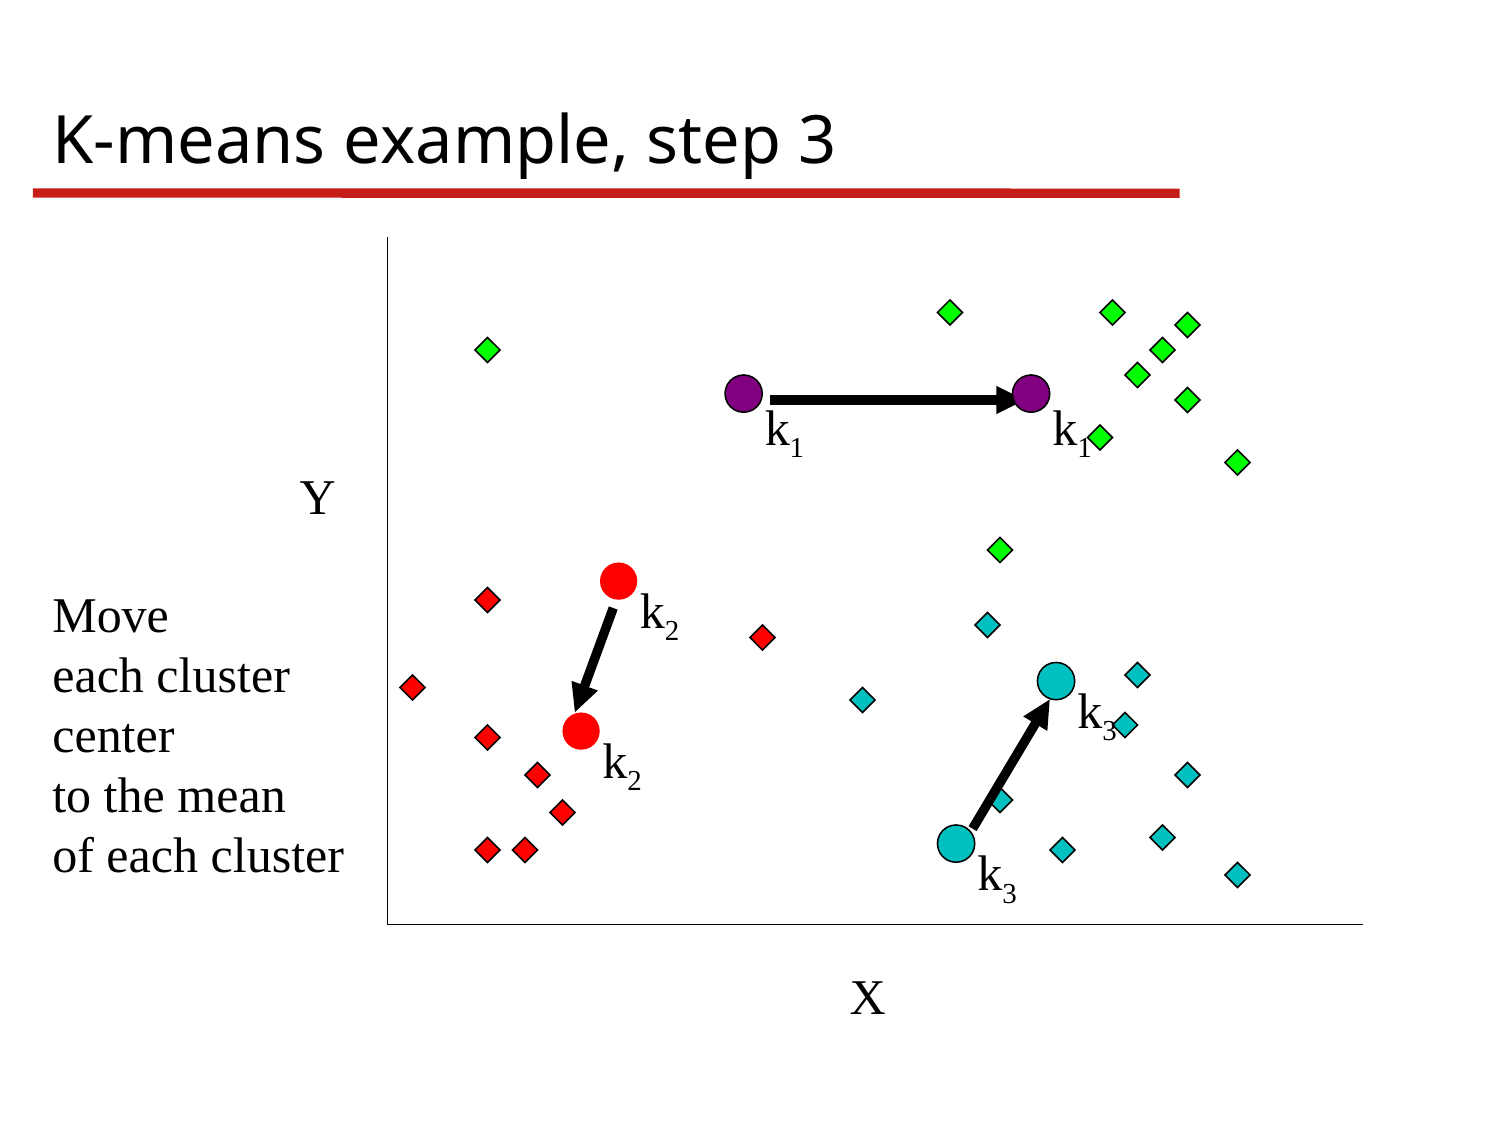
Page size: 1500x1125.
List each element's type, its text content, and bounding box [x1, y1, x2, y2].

text_box [1012, 374, 1049, 413]
text_box [1174, 387, 1201, 413]
text_box [474, 724, 501, 751]
text_box [974, 612, 1000, 638]
text_box [1050, 837, 1075, 863]
text_box K-means example, step 3 [37, 75, 913, 185]
text_box [1149, 824, 1176, 850]
text_box [987, 537, 1013, 563]
text_box [474, 337, 501, 363]
text_box [749, 624, 775, 651]
text_box [937, 824, 974, 863]
text_box [725, 374, 761, 413]
text_box [1174, 762, 1201, 788]
text_box k3 [962, 837, 1050, 913]
text_box [1124, 362, 1150, 388]
text_box k3 [1062, 675, 1150, 750]
text_box [1224, 449, 1251, 475]
text_box k2 [587, 724, 675, 800]
text_box [993, 789, 1013, 813]
text_box [937, 299, 963, 325]
text_box [849, 687, 876, 713]
text_box [1174, 312, 1201, 338]
text_box [399, 674, 426, 700]
text_box [512, 837, 538, 863]
text_box [1124, 662, 1150, 675]
text_box k2 [624, 574, 713, 650]
text_box k1 [1037, 387, 1125, 472]
text_box [474, 837, 501, 863]
text_box [549, 799, 576, 826]
text_box [1037, 662, 1074, 700]
text_box [1099, 299, 1126, 325]
text_box [599, 562, 636, 600]
text_box [1149, 337, 1176, 363]
text_box X [834, 956, 901, 1032]
text_box [524, 762, 550, 788]
text_box Y [284, 456, 351, 533]
text_box Move each cluster center to the mean of each cluster [37, 574, 388, 951]
text_box [1224, 862, 1251, 888]
text_box k1 [749, 387, 838, 472]
text_box [474, 587, 501, 613]
text_box [562, 712, 599, 750]
